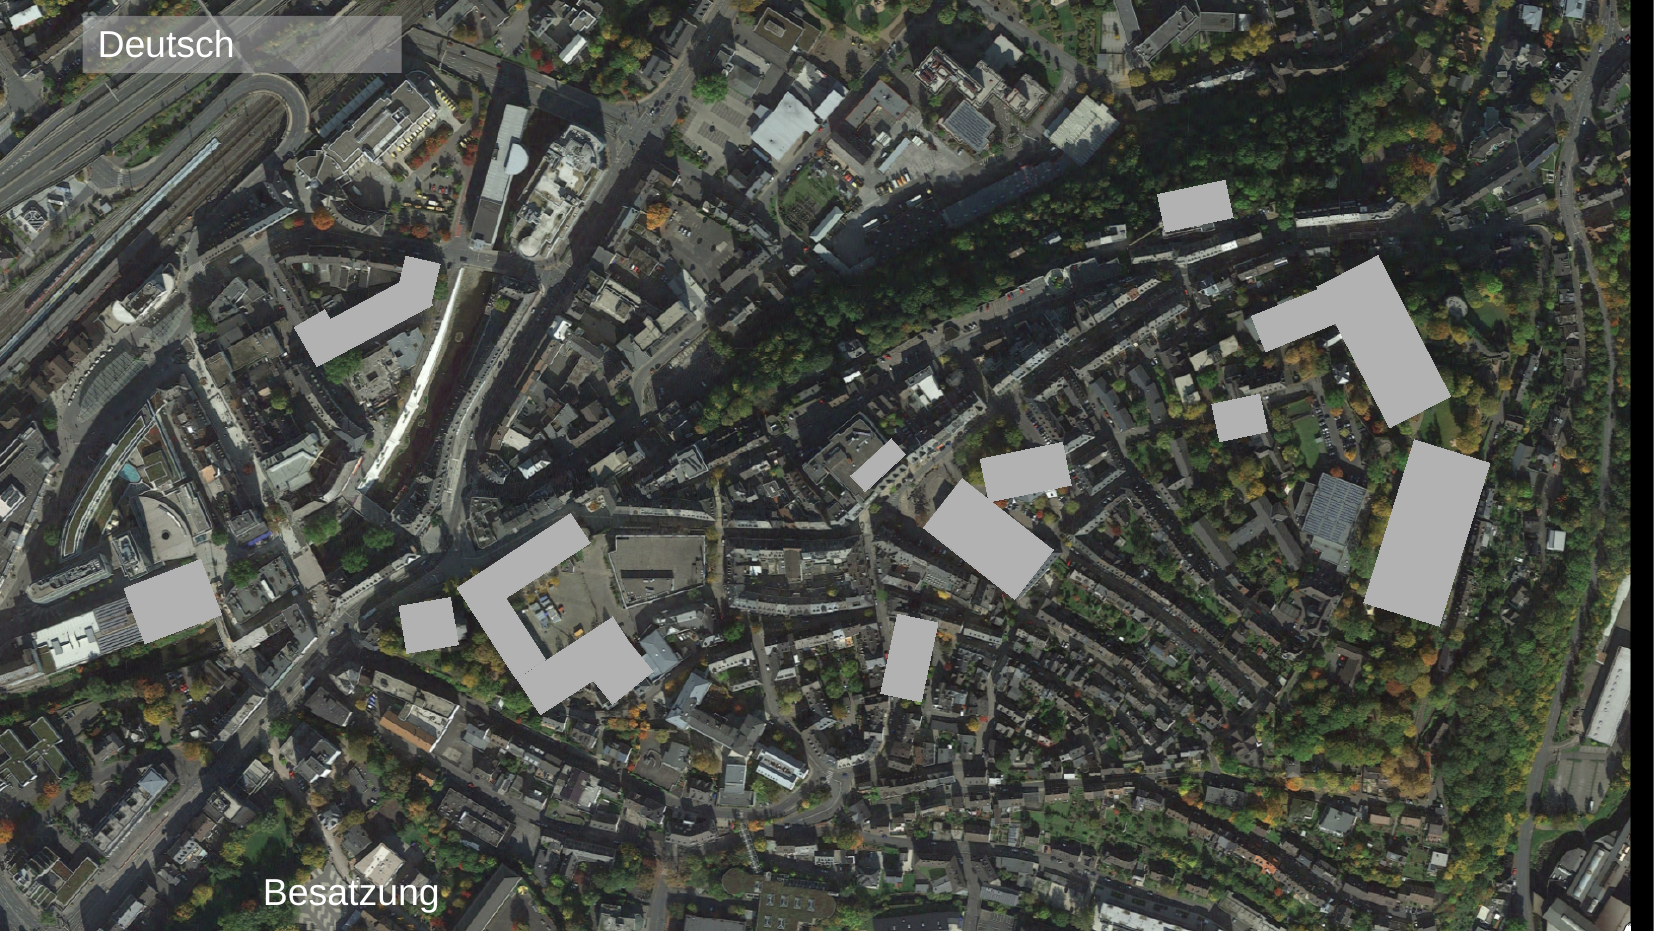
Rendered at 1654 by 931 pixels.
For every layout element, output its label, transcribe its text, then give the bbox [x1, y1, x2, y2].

text_box [399, 597, 459, 654]
picture [0, 0, 1654, 931]
text_box [457, 513, 654, 715]
text_box [880, 614, 938, 702]
text_box Besatzung [248, 864, 455, 922]
text_box [1157, 180, 1234, 232]
text_box [124, 559, 222, 644]
text_box [1363, 439, 1490, 627]
text_box [294, 256, 441, 367]
text_box [1211, 394, 1268, 442]
text_box Deutsch [82, 15, 402, 73]
text_box [923, 442, 1072, 600]
text_box [1251, 255, 1451, 428]
text_box [850, 438, 906, 492]
